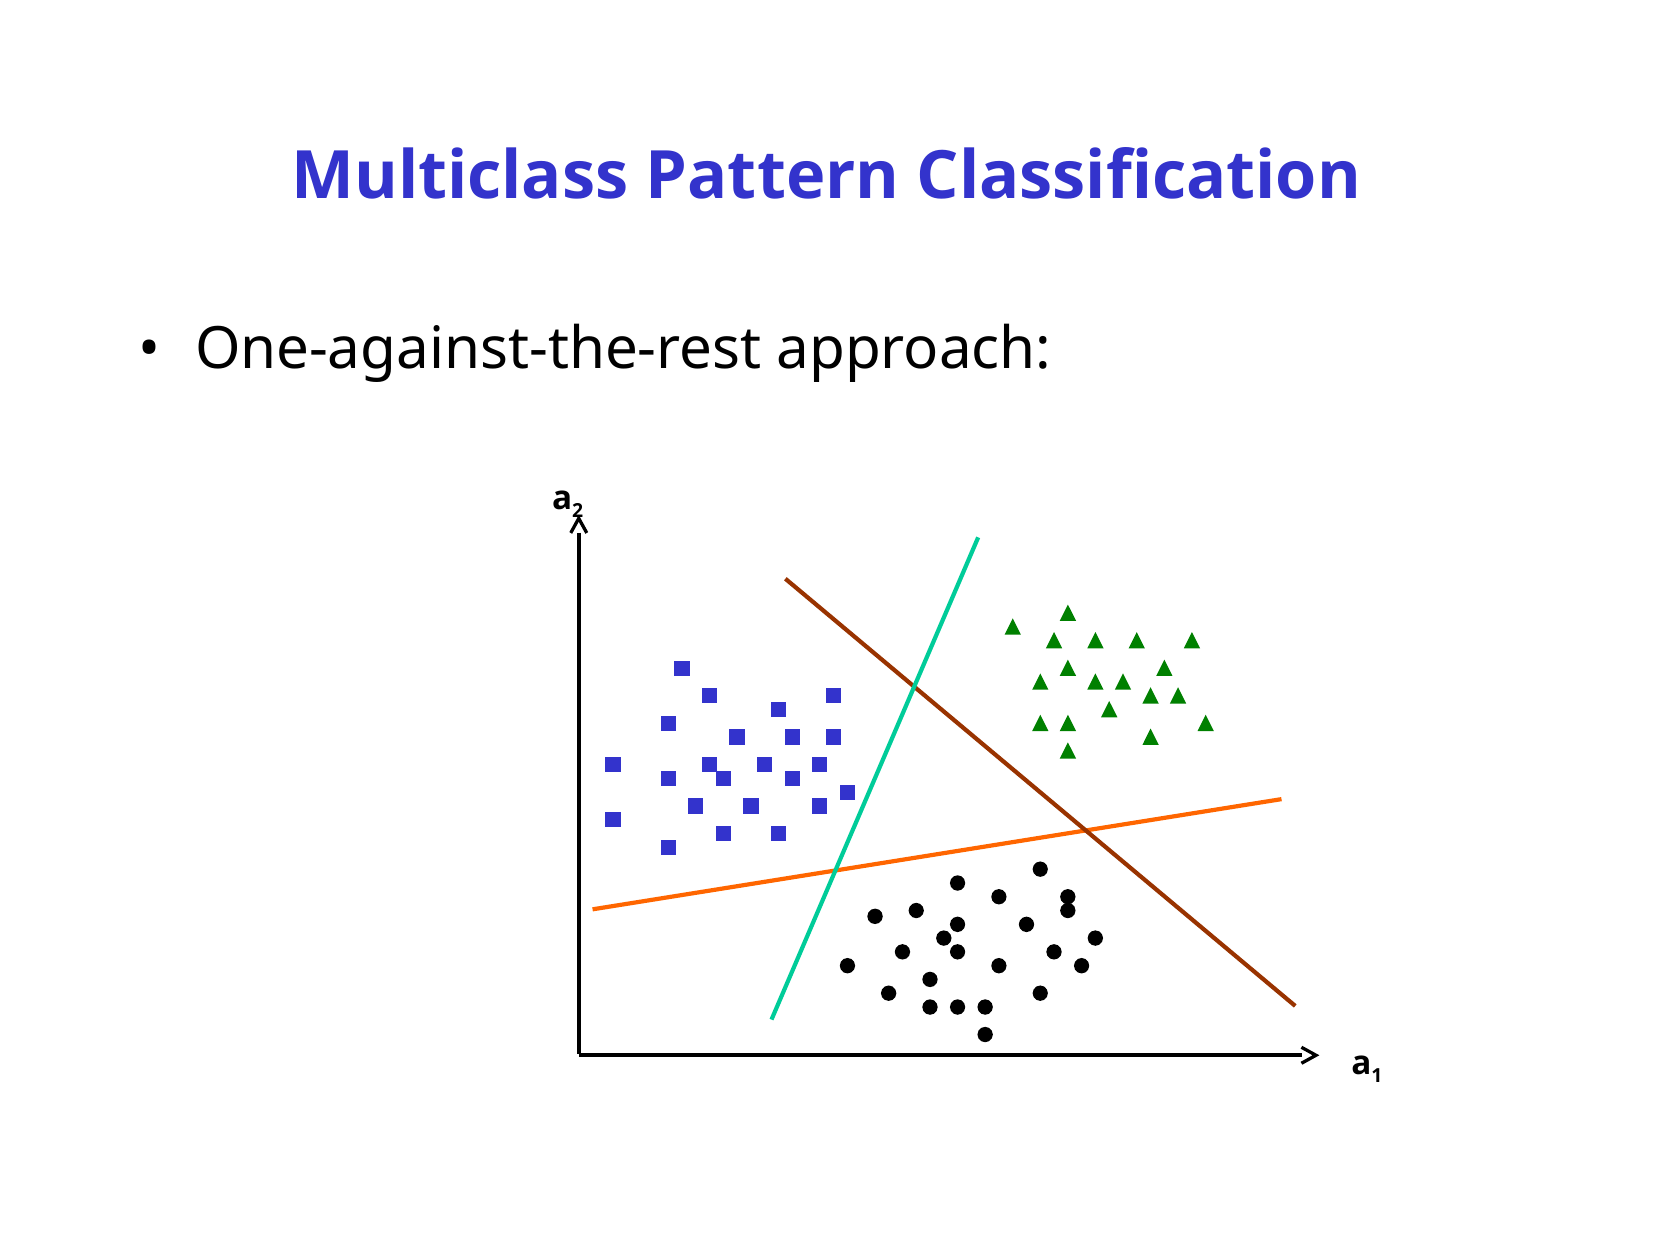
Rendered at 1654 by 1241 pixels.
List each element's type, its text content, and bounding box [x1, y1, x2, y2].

text_box [606, 757, 620, 772]
text_box [1143, 688, 1158, 703]
text_box [1198, 716, 1213, 731]
text_box [743, 799, 758, 813]
text_box [1033, 862, 1048, 877]
text_box [950, 944, 965, 959]
text_box [923, 1000, 937, 1014]
text_box [1171, 688, 1186, 703]
text_box [1005, 620, 1020, 634]
text_box [978, 1027, 993, 1042]
text_box [1074, 958, 1089, 973]
text_box [688, 799, 703, 813]
text_box a1 [1336, 1033, 1434, 1095]
text_box [950, 917, 965, 932]
text_box [1185, 633, 1199, 648]
text_box [771, 826, 786, 841]
title Multiclass Pattern Classification [124, 68, 1530, 276]
text_box [950, 876, 965, 890]
text_box [1088, 633, 1103, 648]
text_box [606, 812, 620, 827]
text_box a2 [537, 468, 662, 530]
text_box [978, 1000, 993, 1014]
text_box [1116, 675, 1130, 689]
text_box [826, 730, 841, 744]
text_box [1047, 944, 1061, 959]
text_box [895, 944, 910, 959]
text_box [950, 1000, 965, 1014]
text_box [661, 771, 676, 786]
text_box [1143, 730, 1158, 745]
text_box [868, 909, 882, 924]
text_box [702, 757, 731, 786]
text_box [812, 799, 827, 813]
text_box [840, 958, 855, 973]
text_box [992, 889, 1006, 904]
text_box [661, 716, 676, 731]
text_box [1060, 716, 1075, 731]
text_box [785, 771, 800, 786]
text_box [1033, 675, 1048, 689]
text_box [1060, 744, 1075, 758]
text_box [675, 661, 689, 676]
text_box [1047, 633, 1061, 648]
text_box [881, 986, 896, 1001]
text_box [812, 757, 827, 772]
text_box [826, 688, 841, 703]
text_box [702, 688, 717, 703]
text_box [1060, 661, 1075, 676]
text_box [1088, 675, 1103, 689]
text_box [1060, 889, 1075, 918]
text_box [716, 826, 731, 841]
text_box [909, 903, 924, 918]
text_box [1060, 606, 1075, 621]
text_box [757, 757, 772, 772]
text_box [1157, 661, 1172, 676]
text_box [771, 702, 786, 717]
text_box [1019, 917, 1034, 932]
text_box [840, 785, 855, 800]
text_box [730, 730, 744, 744]
list One-against-the-rest approach: [124, 303, 1530, 483]
text_box [1033, 716, 1048, 731]
text_box [661, 840, 676, 855]
text_box [785, 730, 800, 744]
text_box [992, 958, 1006, 973]
text_box [1033, 986, 1048, 1001]
text_box [923, 972, 937, 987]
text_box [936, 931, 951, 946]
text_box [1129, 633, 1144, 648]
text_box [1088, 931, 1103, 946]
text_box [1102, 702, 1117, 717]
